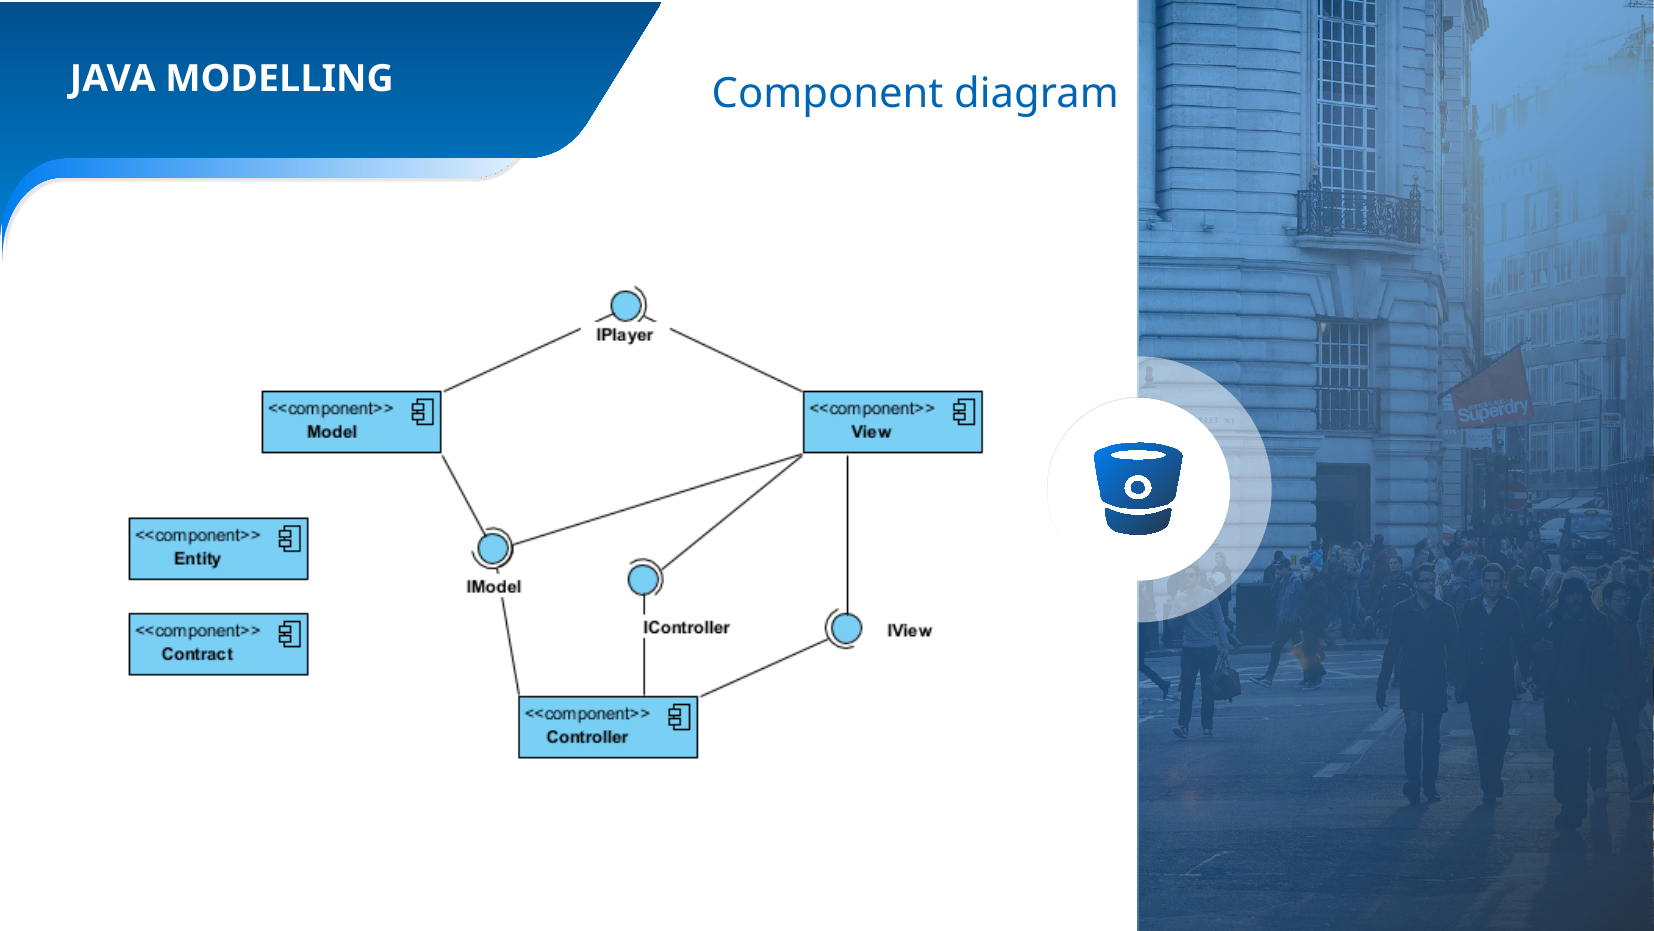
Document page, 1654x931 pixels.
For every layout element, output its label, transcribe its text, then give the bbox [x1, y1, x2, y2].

text_box [0, 2, 662, 263]
text_box [1005, 0, 1654, 931]
picture [82, 283, 991, 776]
text_box Component diagram [696, 55, 1107, 130]
text_box JAVA MODELLING [45, 46, 410, 107]
